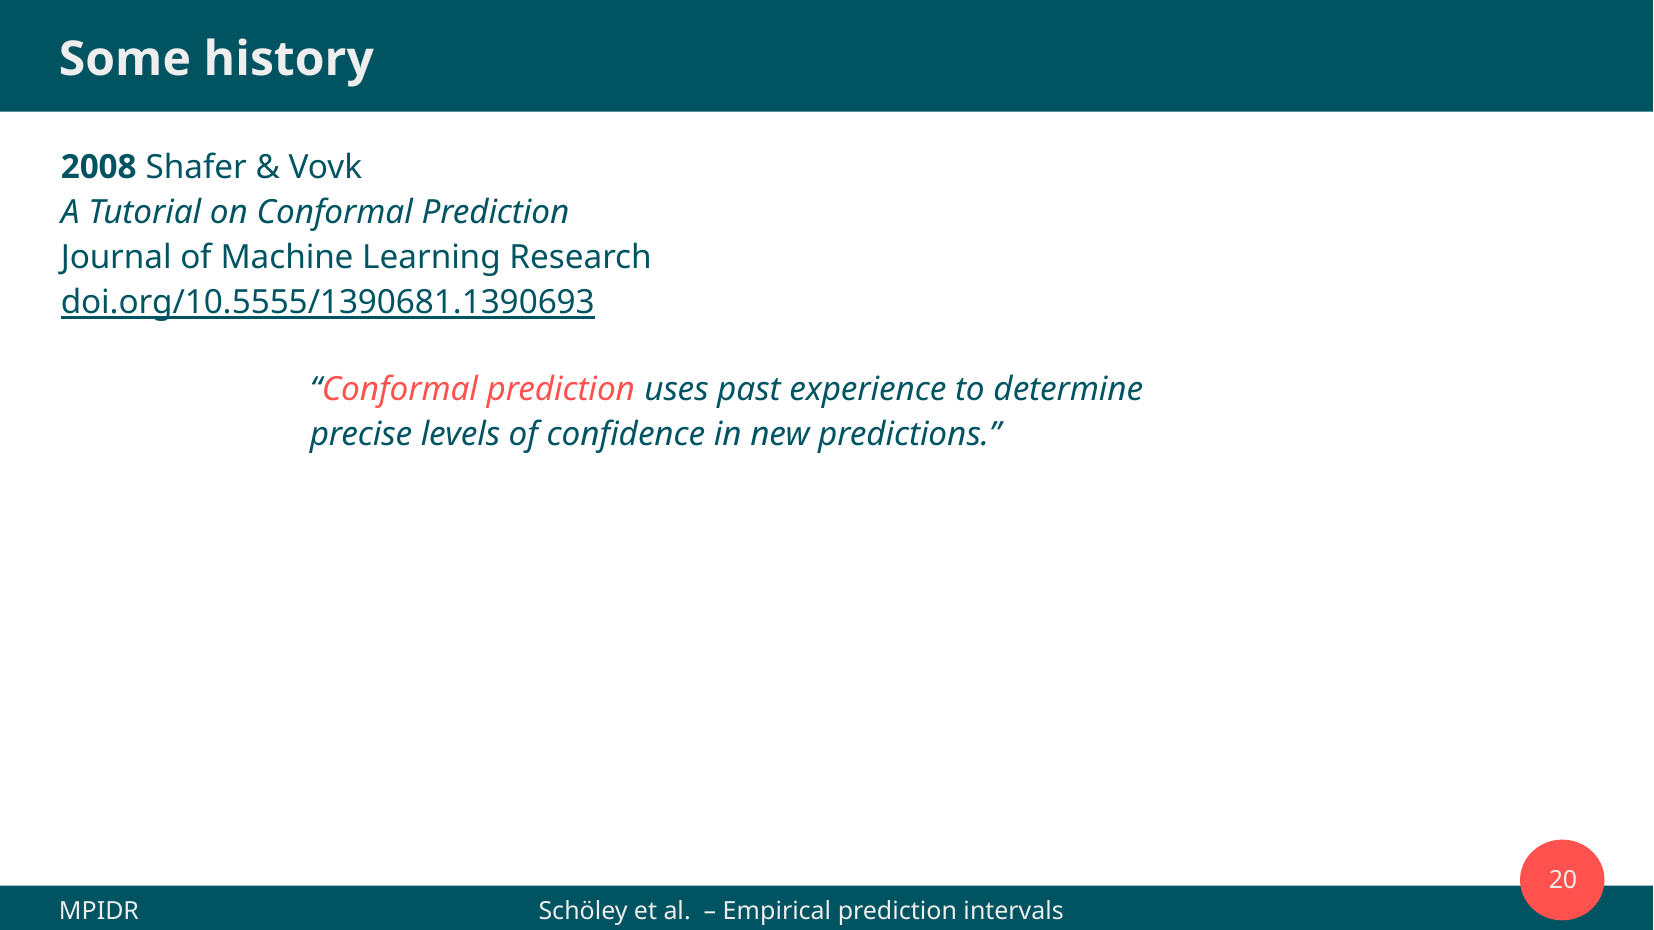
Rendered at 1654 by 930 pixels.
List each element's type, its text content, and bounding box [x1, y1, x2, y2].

text_box 2008 Shafer & Vovk A Tutorial on Conformal Prediction Journal of Machine Learning Research doi.org/10.5555/1390681.1390693 [46, 135, 644, 305]
text_box “Conformal prediction uses past experience to determine precise levels of confidence in new predictions.” [295, 357, 1141, 450]
title Some history [58, 0, 1594, 117]
